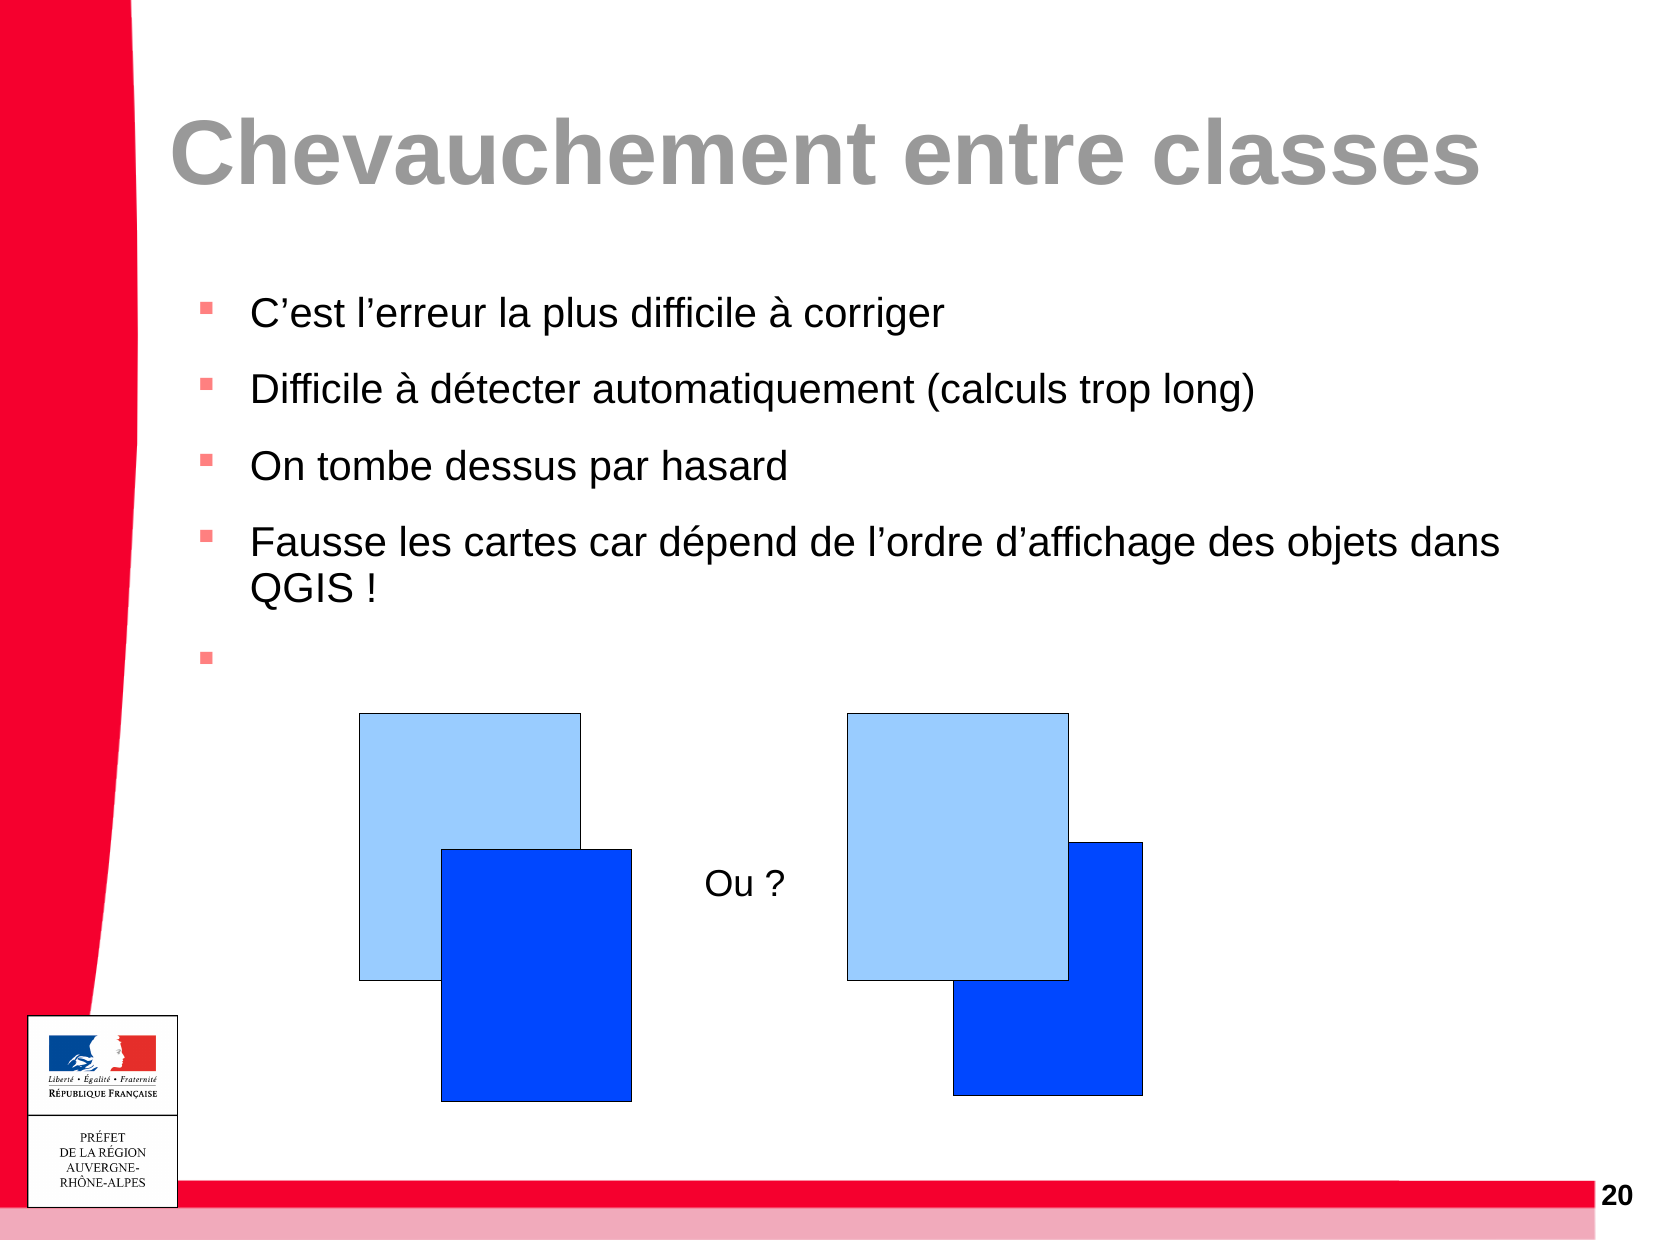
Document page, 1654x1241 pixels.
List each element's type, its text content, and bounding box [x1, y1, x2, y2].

text_box [359, 713, 632, 1102]
picture [0, 0, 1654, 1240]
title Chevauchement entre classes [82, 49, 1571, 257]
list C’est l’erreur la plus difficile à corriger Difficile à détecter automatiquement (calculs trop long) On tombe dessus par hasard Fausse les cartes car dépend de l’ordre d’affichage des objets dans QGIS ! [179, 290, 1509, 1010]
text_box [847, 713, 1143, 1096]
text_box Ou ? [689, 855, 810, 913]
